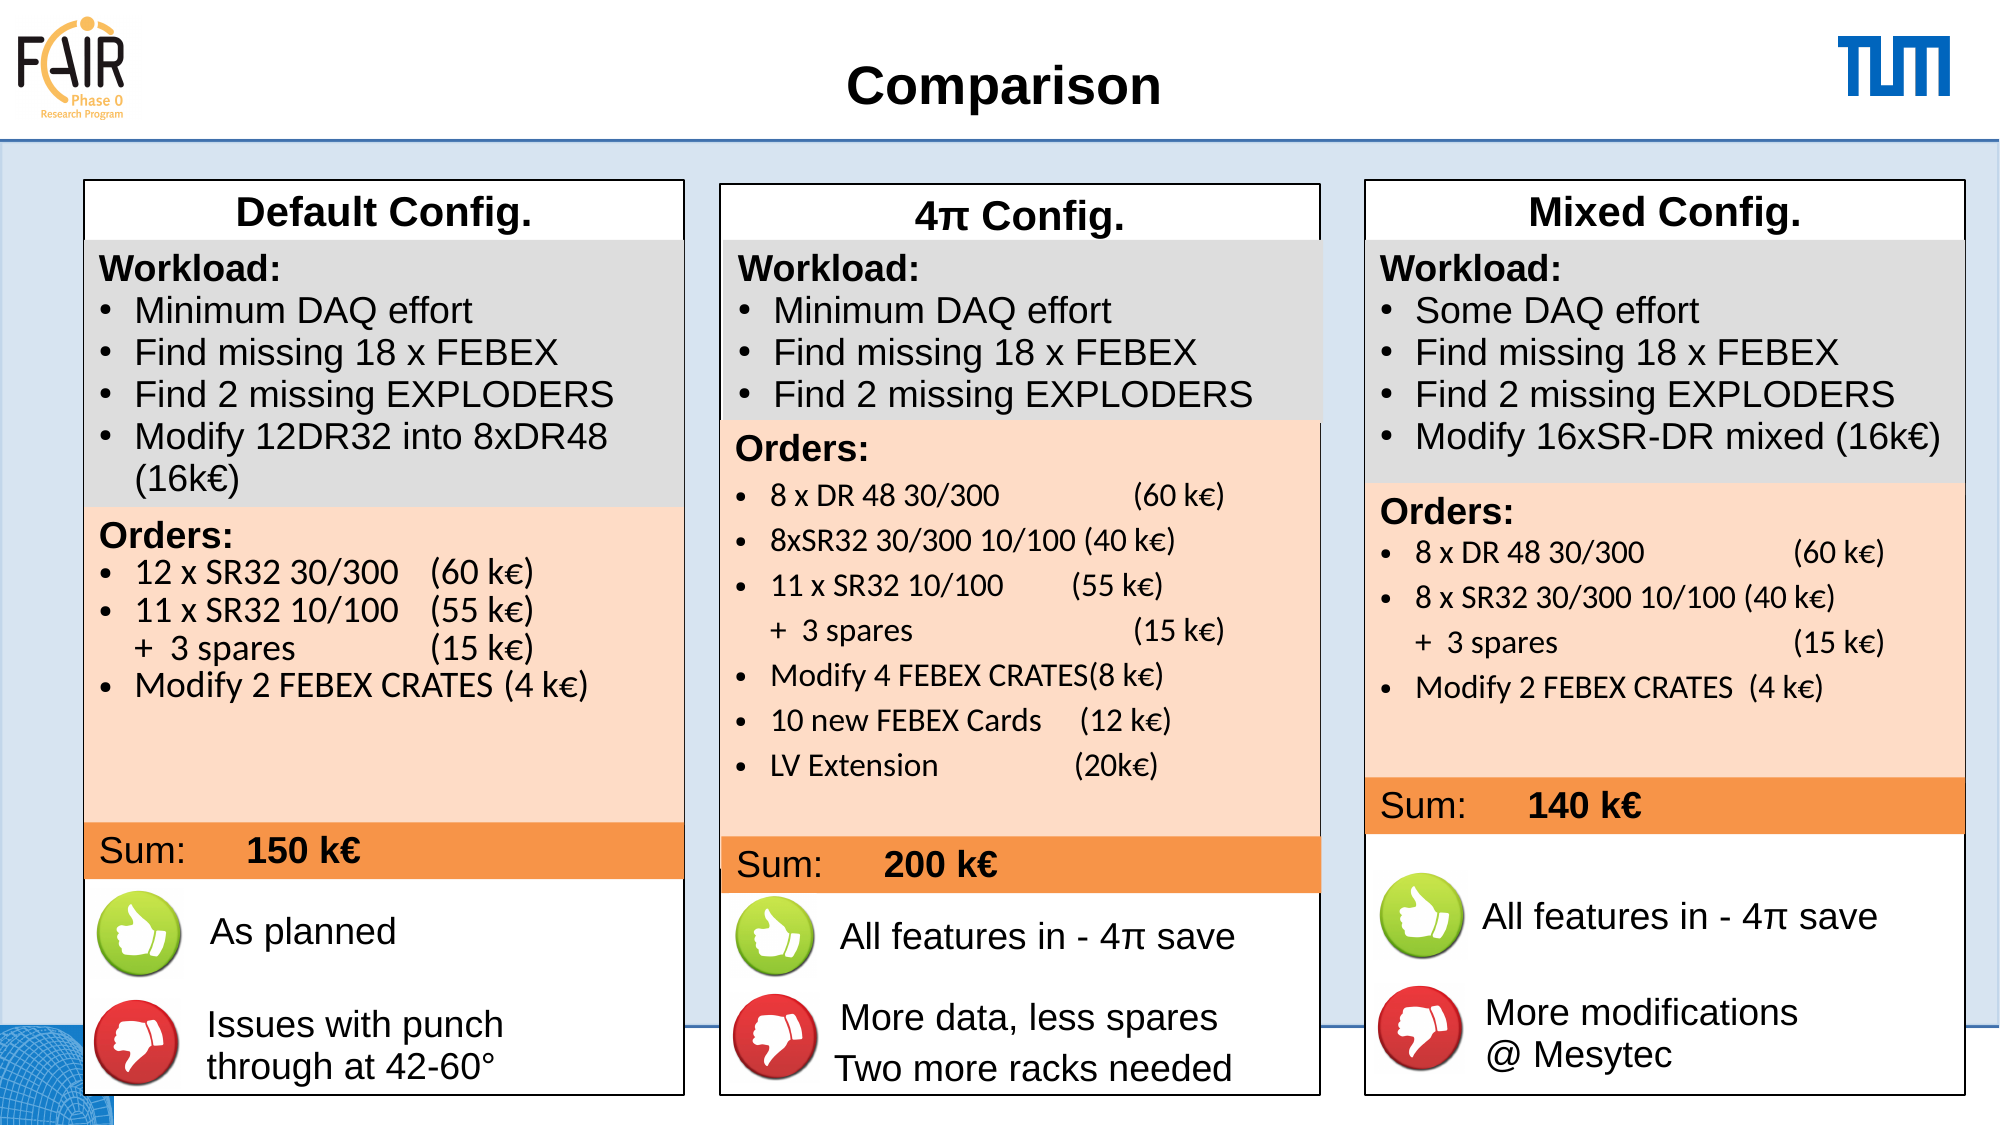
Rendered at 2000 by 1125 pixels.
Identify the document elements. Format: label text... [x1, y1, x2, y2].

text_box Two more racks needed [819, 1040, 1381, 1125]
picture [15, 15, 142, 120]
text_box Orders: 12 x SR32 30/300 (60 k€) 11 x SR32 10/100 (55 k€) + 3 spares (15 k€) Modify 2 FEBEX CRATES (4 k€) [84, 507, 685, 822]
text_box Workload: Minimum DAQ effort Find missing 18 x FEBEX Find 2 missing EXPLODERS Modify 12DR32 into 8xDR48 (16k€) [84, 239, 685, 507]
text_box Orders: 8 x DR 48 30/300 (60 k€) 8xSR32 30/300 10/100 (40 k€) 11 x SR32 10/100 (55 k€) + 3 spares (15 k€) Modify 4 FEBEX CRATES(8 k€) 10 new FEBEX Cards (12 k€) LV Extension (20k€) [720, 420, 1321, 869]
picture [1838, 36, 1950, 96]
picture [729, 893, 817, 978]
text_box Sum: 150 k€ [84, 822, 685, 880]
picture [90, 998, 181, 1089]
text_box Sum: 200 k€ [721, 836, 1322, 894]
text_box As planned [195, 903, 616, 961]
text_box Workload: Some DAQ effort Find missing 18 x FEBEX Find 2 missing EXPLODERS Modify 16xSR-DR mixed (16k€) [1365, 239, 1966, 483]
text_box Comparison [405, 48, 1606, 124]
picture [90, 888, 184, 979]
text_box Default Config. [84, 880, 685, 1096]
text_box All features in - 4π save [1467, 887, 1903, 945]
text_box Orders: 8 x DR 48 30/300 (60 k€) 8 x SR32 30/300 10/100 (40 k€) + 3 spares (15 k€) Modify 2 FEBEX CRATES (4 k€) [1365, 483, 1966, 777]
picture [1374, 983, 1465, 1074]
text_box Workload: Minimum DAQ effort Find missing 18 x FEBEX Find 2 missing EXPLODERS [723, 239, 1324, 423]
text_box Issues with punch through at 42-60° [191, 996, 627, 1096]
text_box More modifications @ Mesytec [1470, 983, 1951, 1083]
text_box 4π Config. [720, 869, 1321, 1096]
text_box More data, less spares [825, 989, 1276, 1040]
picture [729, 992, 820, 1083]
text_box Mixed Config. [1365, 835, 1966, 1096]
text_box All features in - 4π save [825, 908, 1261, 966]
text_box Mixed Config. [1365, 179, 1966, 239]
text_box 4π Config. [720, 183, 1321, 420]
text_box Default Config. [84, 179, 685, 239]
picture [0, 1025, 114, 1125]
text_box Sum: 140 k€ [1365, 777, 1966, 835]
picture [1373, 870, 1468, 960]
